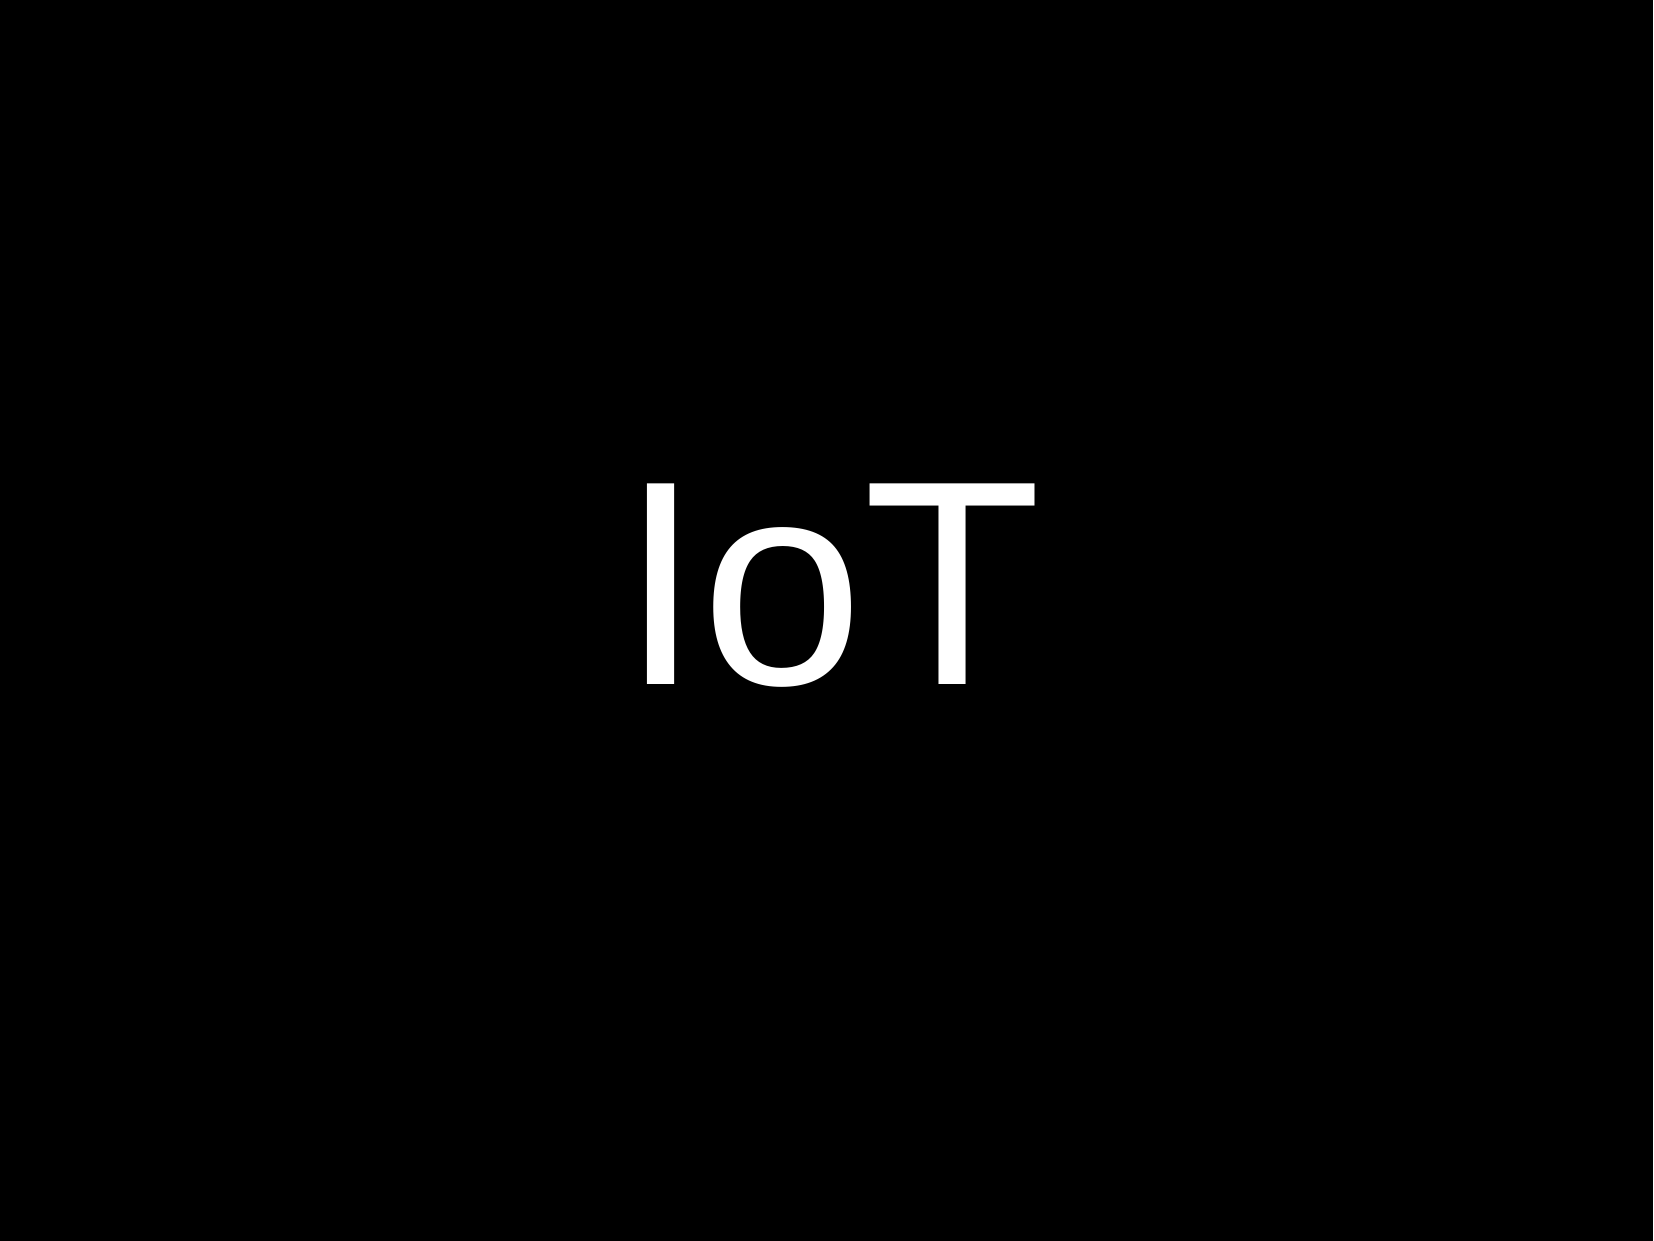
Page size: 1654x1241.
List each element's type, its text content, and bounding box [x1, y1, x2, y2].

title IoT [87, 420, 1576, 747]
